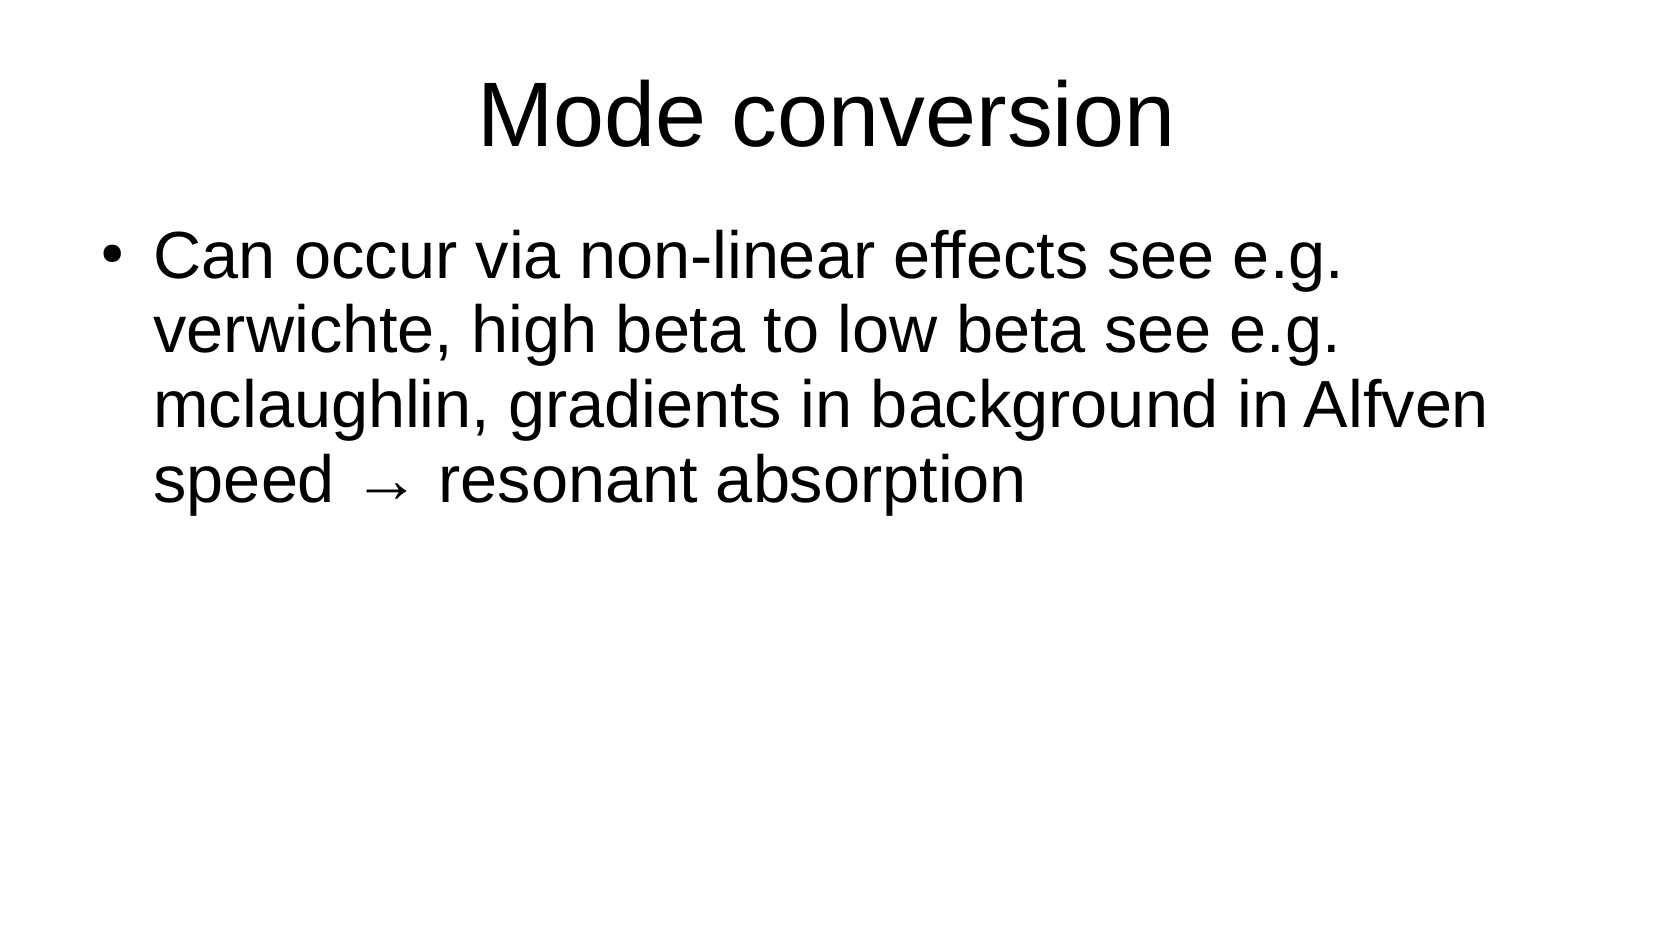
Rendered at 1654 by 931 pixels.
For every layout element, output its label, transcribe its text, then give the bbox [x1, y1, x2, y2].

title Mode conversion [82, 37, 1571, 193]
list Can occur via non-linear effects see e.g. verwichte, high beta to low beta see e.g. mclaughlin, gradients in background in Alfven speed → resonant absorption [82, 217, 1571, 758]
